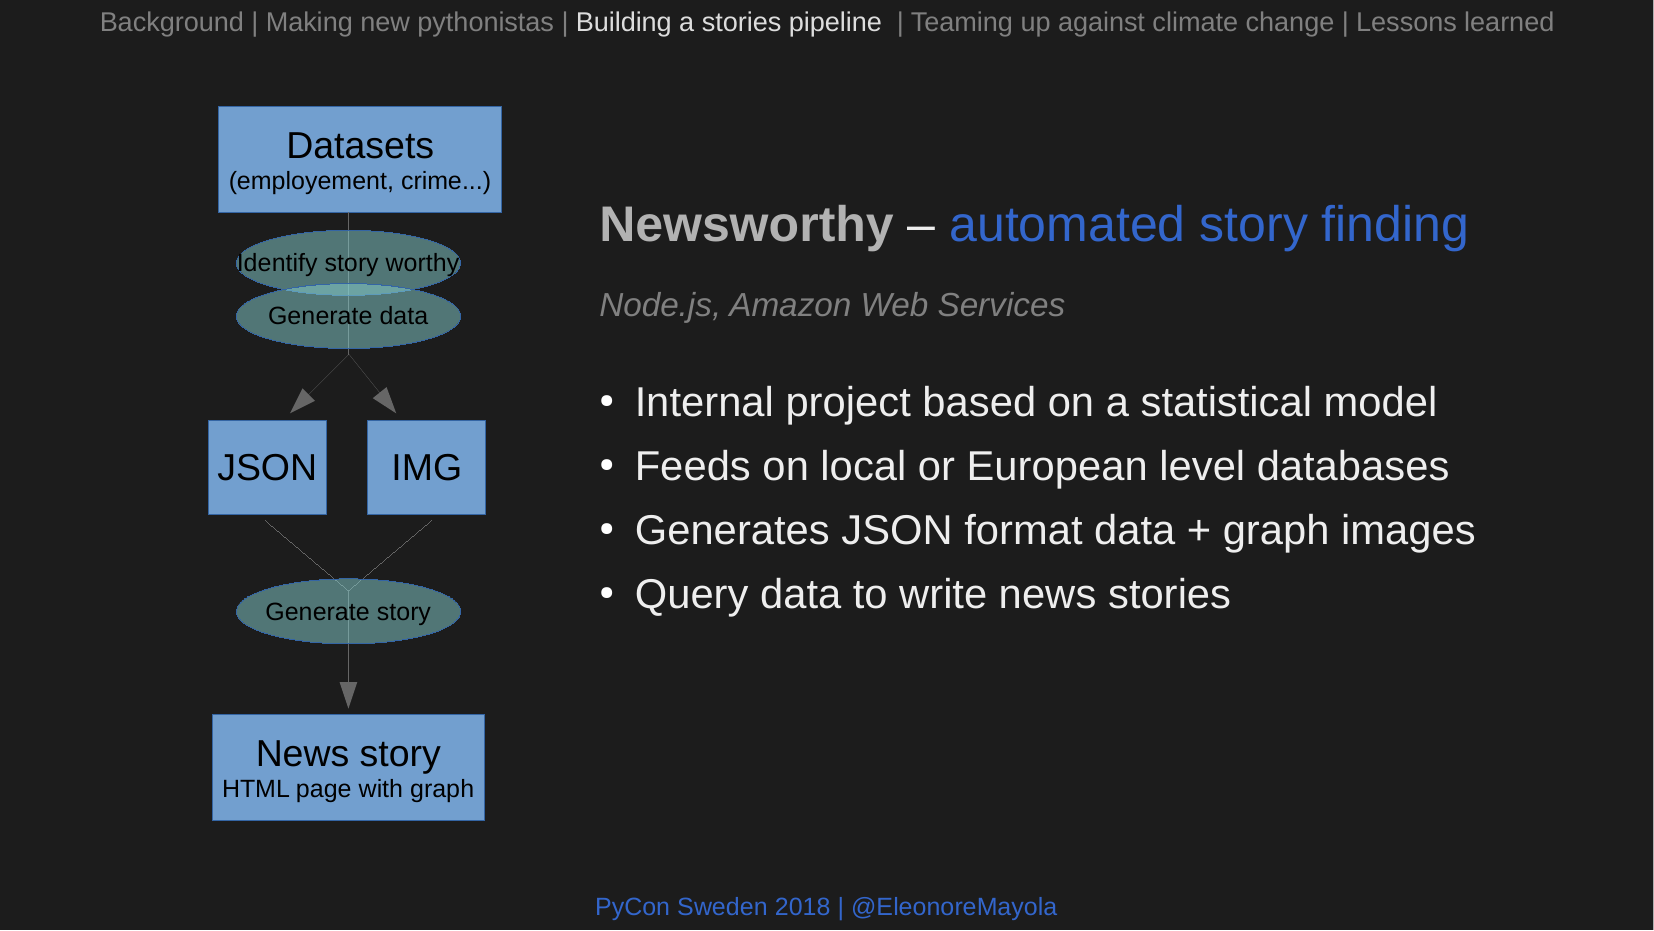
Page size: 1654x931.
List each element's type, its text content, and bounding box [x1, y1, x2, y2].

text_box [349, 141, 1087, 331]
text_box PyCon Sweden 2018 | @EleonoreMayola [460, 885, 1193, 931]
text_box Newsworthy – automated story finding Node.js, Amazon Web Services Internal project based on a statistical model Feeds on local or European level databases Generates JSON format data + graph images Query data to write news stories [584, 188, 1495, 827]
text_box [342, 213, 348, 230]
text_box Datasets (employement, crime...) [218, 106, 502, 213]
text_box News story HTML page with graph [212, 714, 485, 821]
text_box JSON [208, 420, 327, 515]
text_box Background | Making new pythonistas | Building a stories pipeline | Teaming up against climate change | Lessons learned [0, 0, 1654, 57]
text_box Generate data [236, 283, 461, 349]
text_box Generate story [236, 578, 461, 644]
text_box Identify story worthy [239, 230, 461, 289]
text_box IMG [367, 420, 486, 515]
